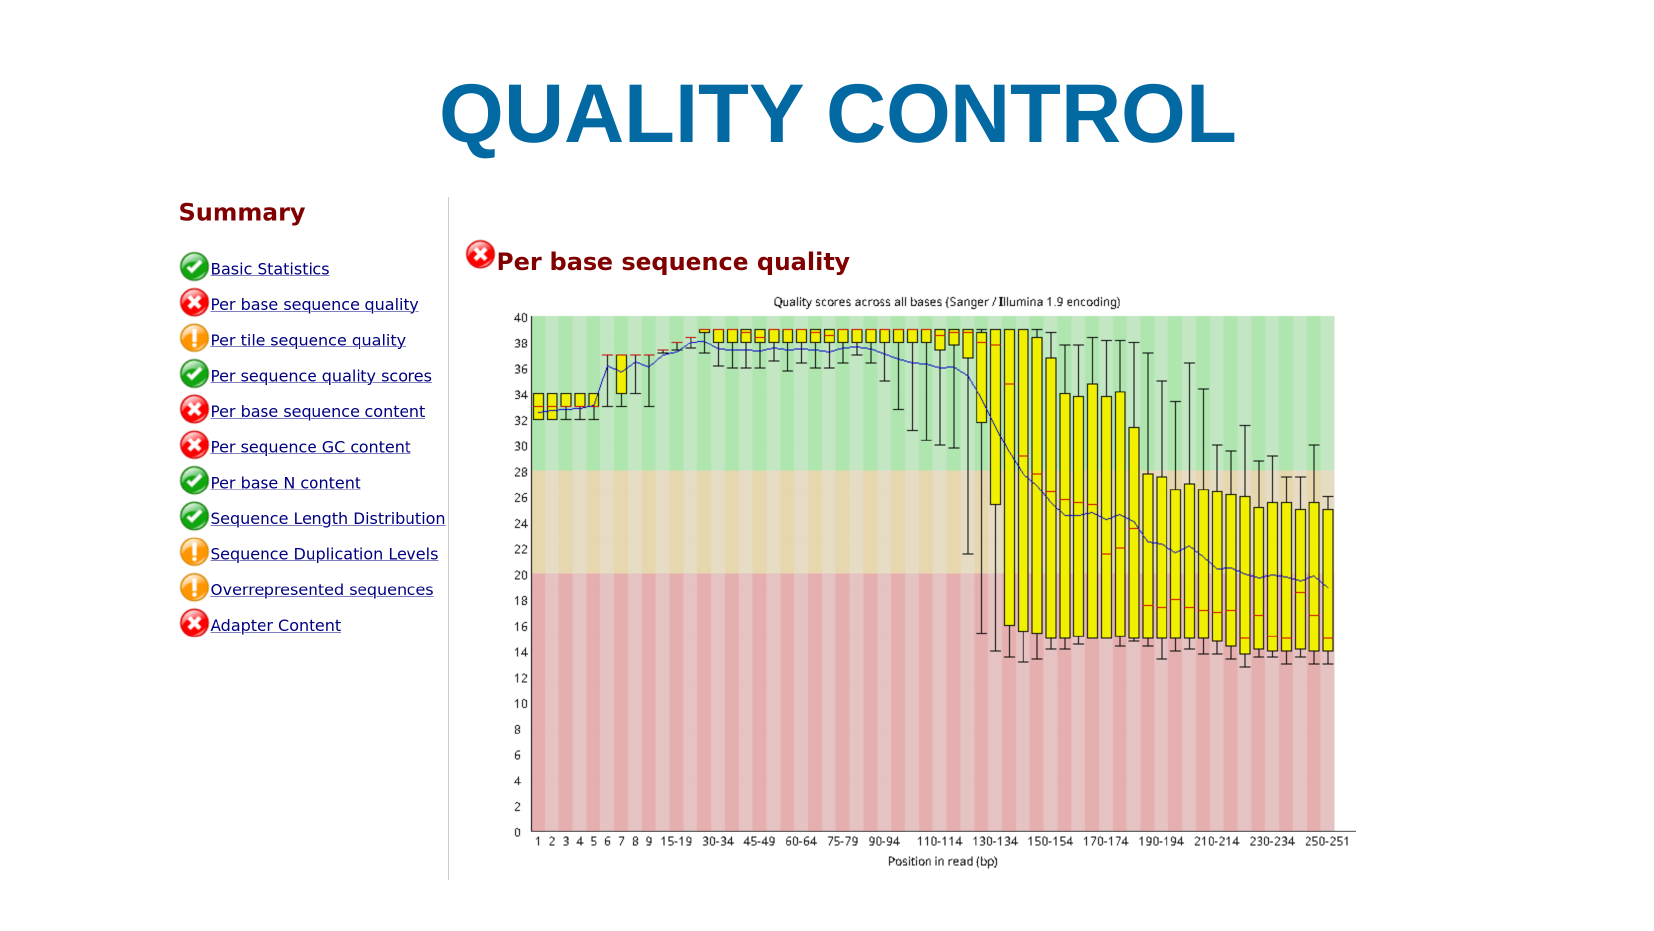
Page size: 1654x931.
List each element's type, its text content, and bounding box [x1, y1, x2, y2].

picture [170, 197, 1356, 880]
text_box QUALITY CONTROL [388, 59, 1289, 168]
